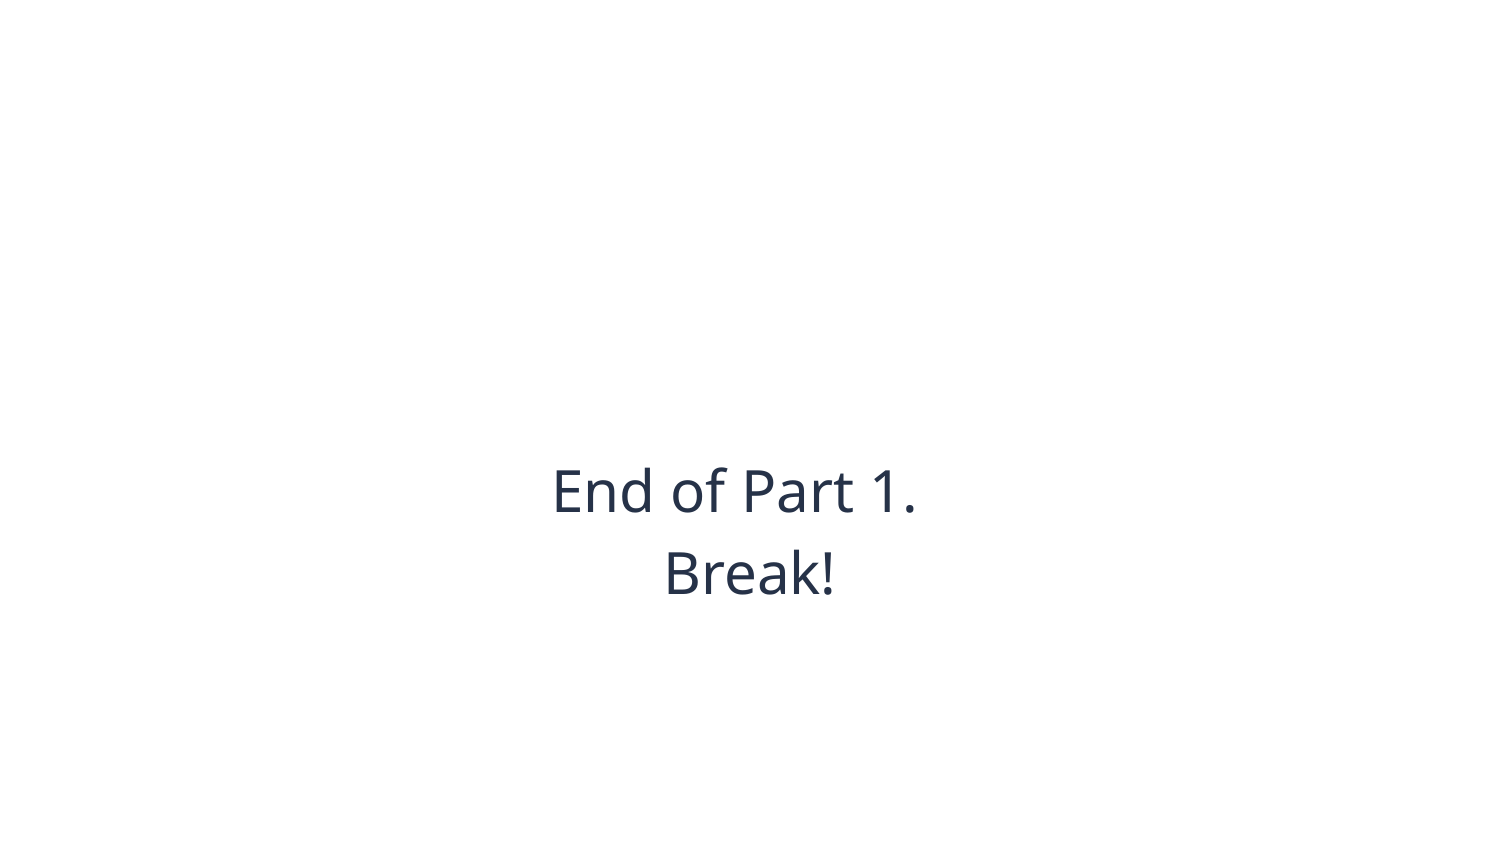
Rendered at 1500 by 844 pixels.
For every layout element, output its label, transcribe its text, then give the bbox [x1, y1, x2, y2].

subtitle End of Part 1. Break! [51, 464, 1449, 595]
